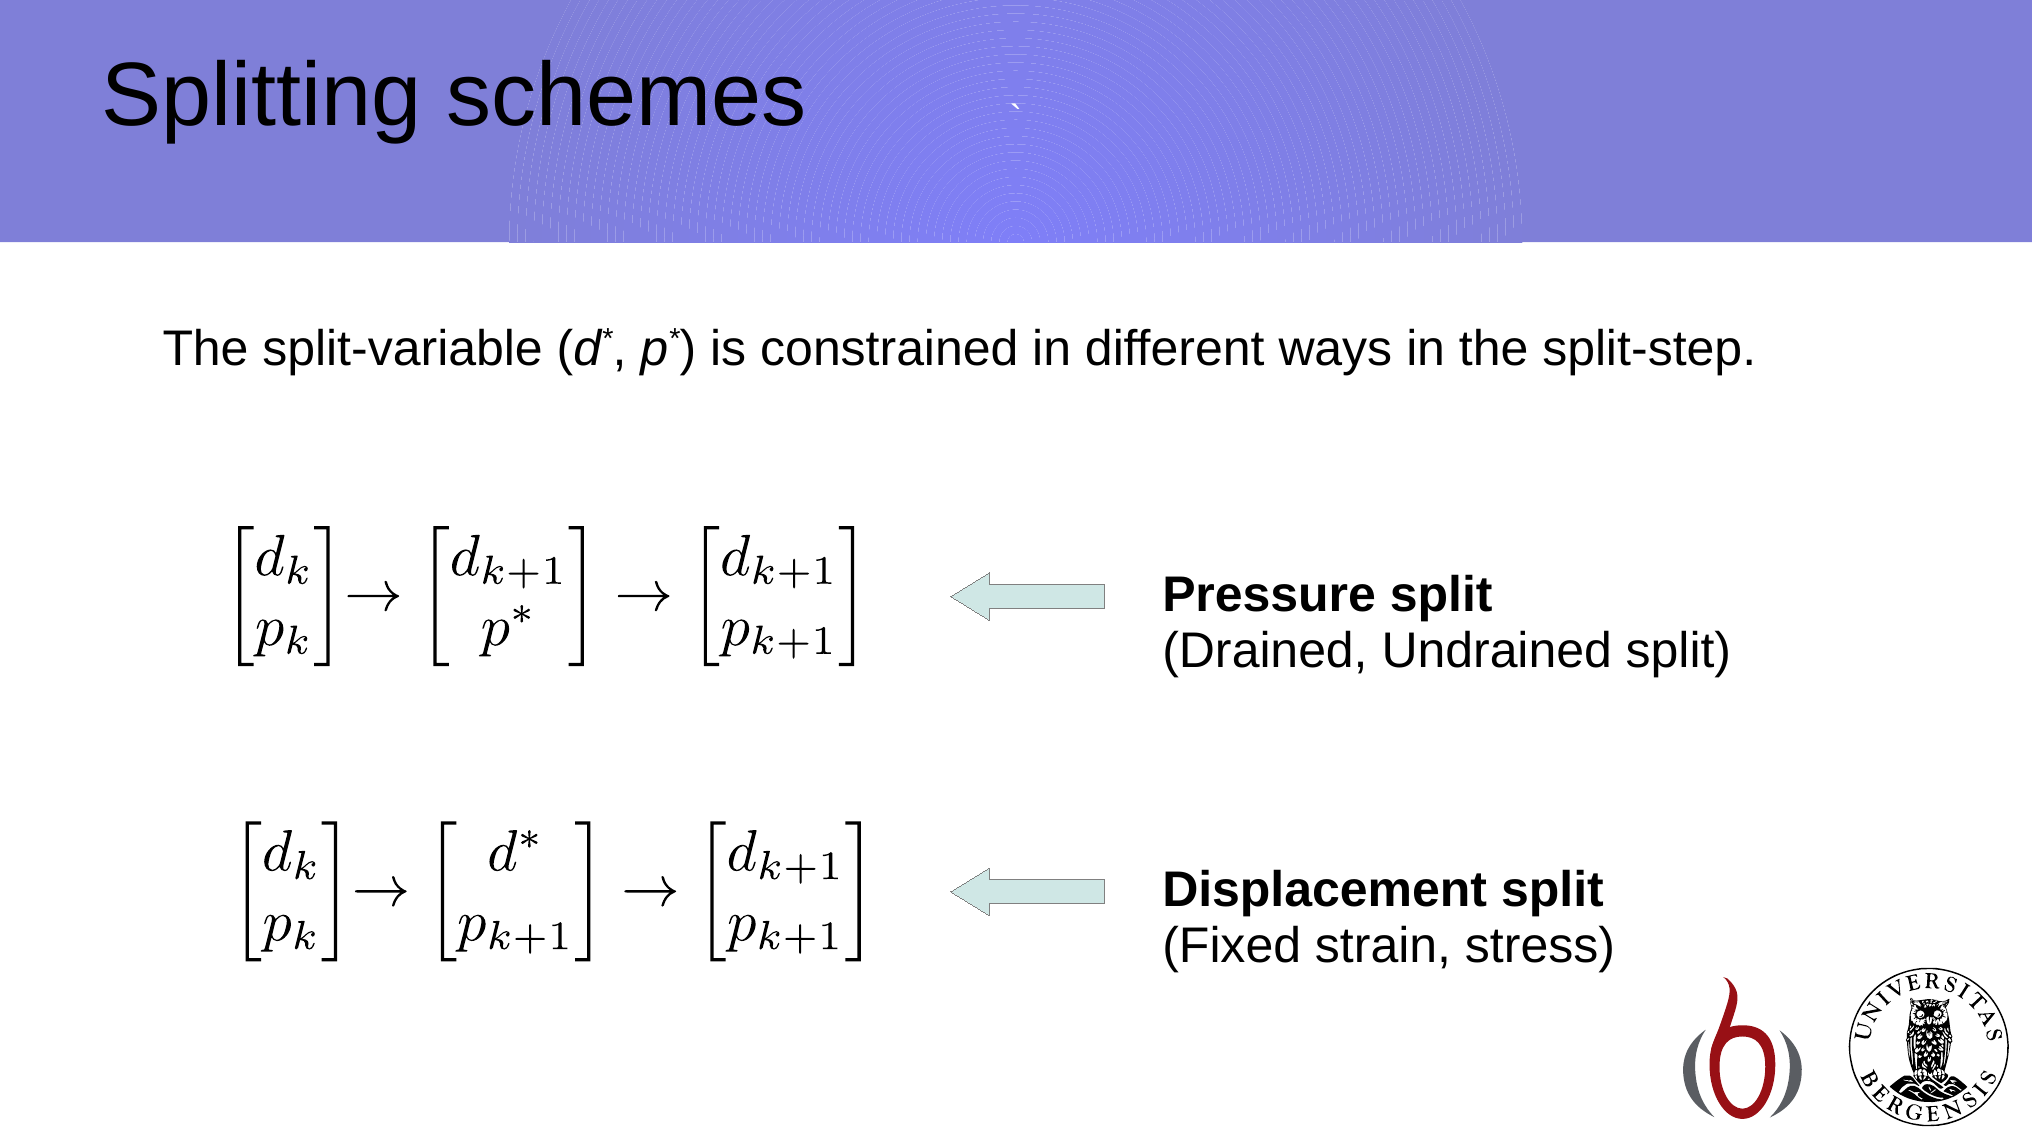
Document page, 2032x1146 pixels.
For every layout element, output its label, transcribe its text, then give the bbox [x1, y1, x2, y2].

text_box [950, 868, 1105, 916]
title Splitting schemes [101, 43, 1930, 145]
text_box Pressure split (Drained, Undrained split) [1112, 558, 1861, 727]
text_box The split-variable (d*, p*) is constrained in different ways in the split-step. [147, 312, 1772, 386]
text_box [231, 821, 876, 962]
text_box Displacement split (Fixed strain, stress) [1112, 854, 1861, 1022]
text_box [950, 572, 1105, 621]
text_box [223, 526, 869, 667]
